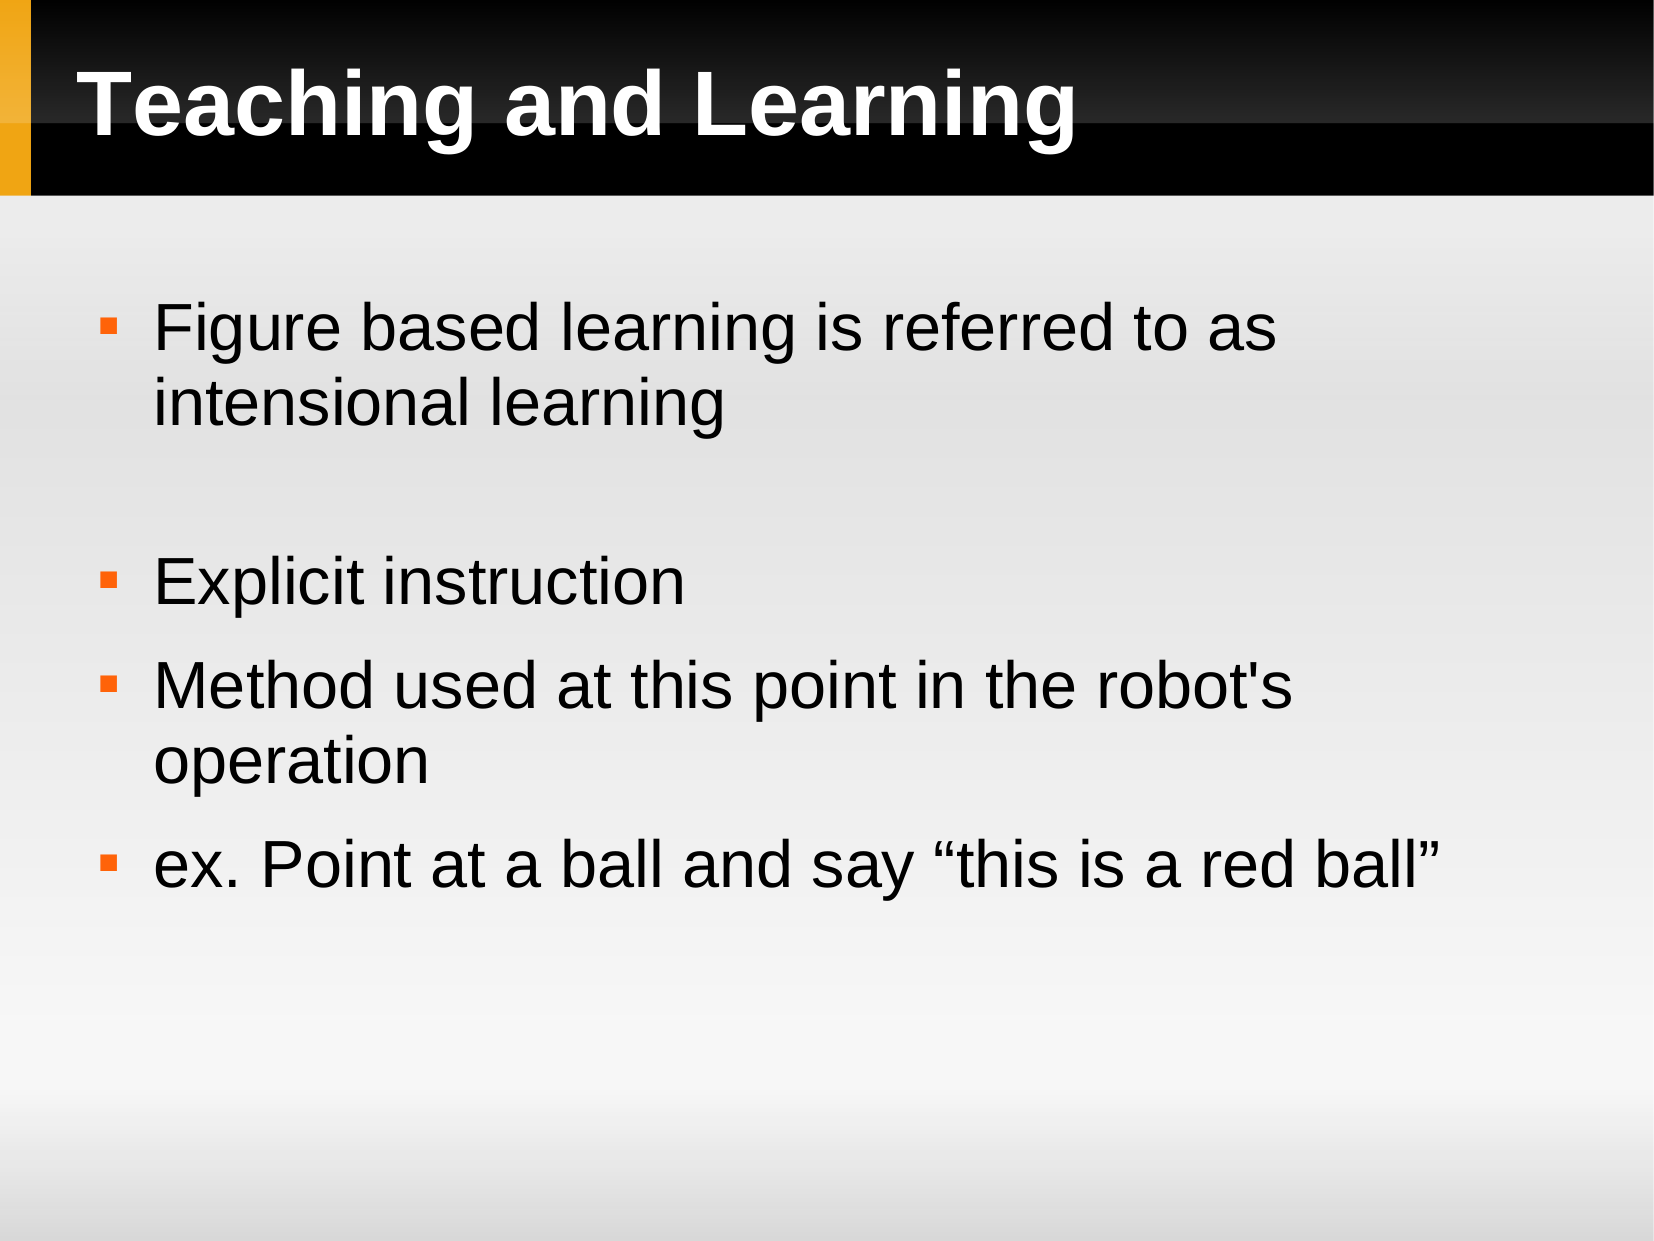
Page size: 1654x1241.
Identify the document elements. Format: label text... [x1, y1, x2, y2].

picture [0, 0, 1654, 1241]
title Teaching and Learning [76, 0, 1565, 208]
list Figure based learning is referred to as intensional learning Explicit instruction Method used at this point in the robot's operation ex. Point at a ball and say “this is a red ball” [82, 290, 1571, 1109]
